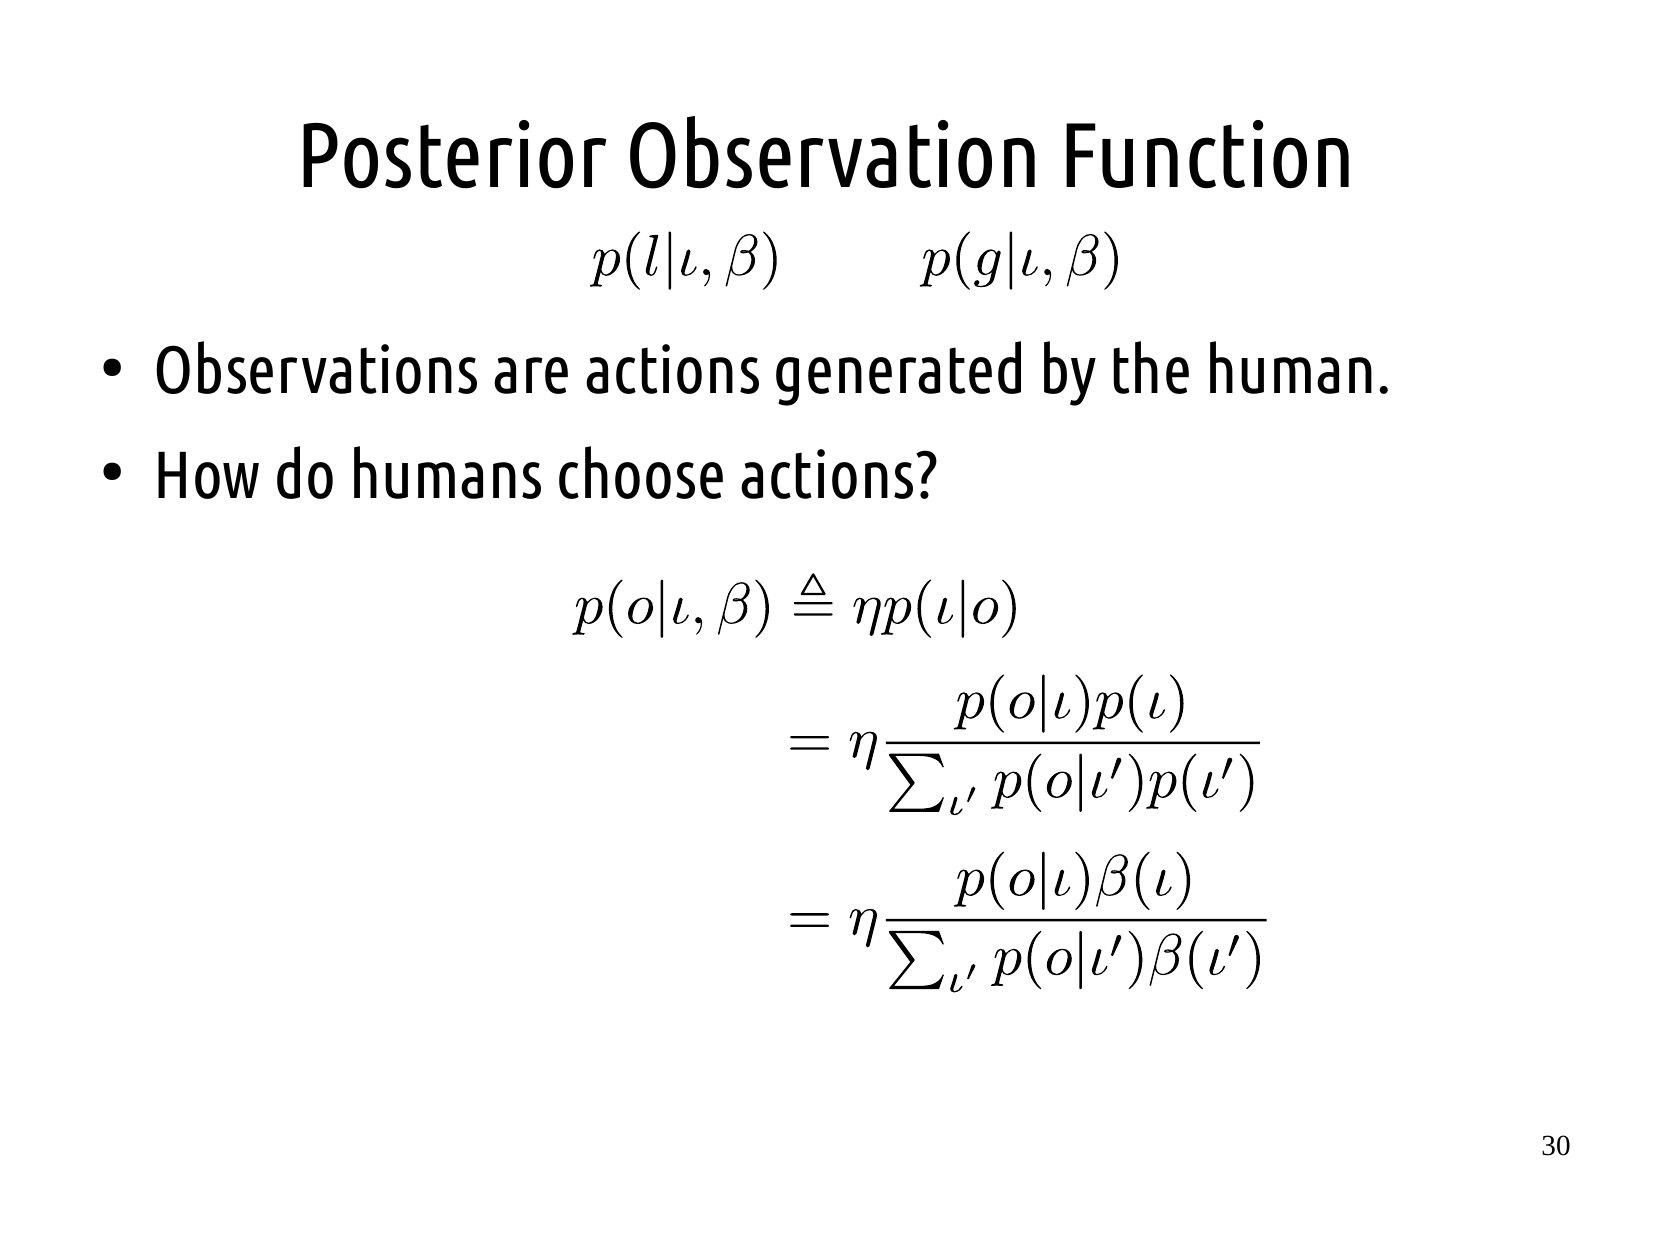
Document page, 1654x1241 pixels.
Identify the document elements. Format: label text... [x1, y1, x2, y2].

text_box [572, 570, 1022, 638]
text_box [589, 231, 783, 290]
text_box [786, 674, 1260, 816]
text_box [786, 851, 1267, 993]
title Posterior Observation Function [82, 49, 1571, 257]
list Observations are actions generated by the human. How do humans choose actions? [82, 331, 1571, 1051]
text_box [919, 231, 1124, 290]
